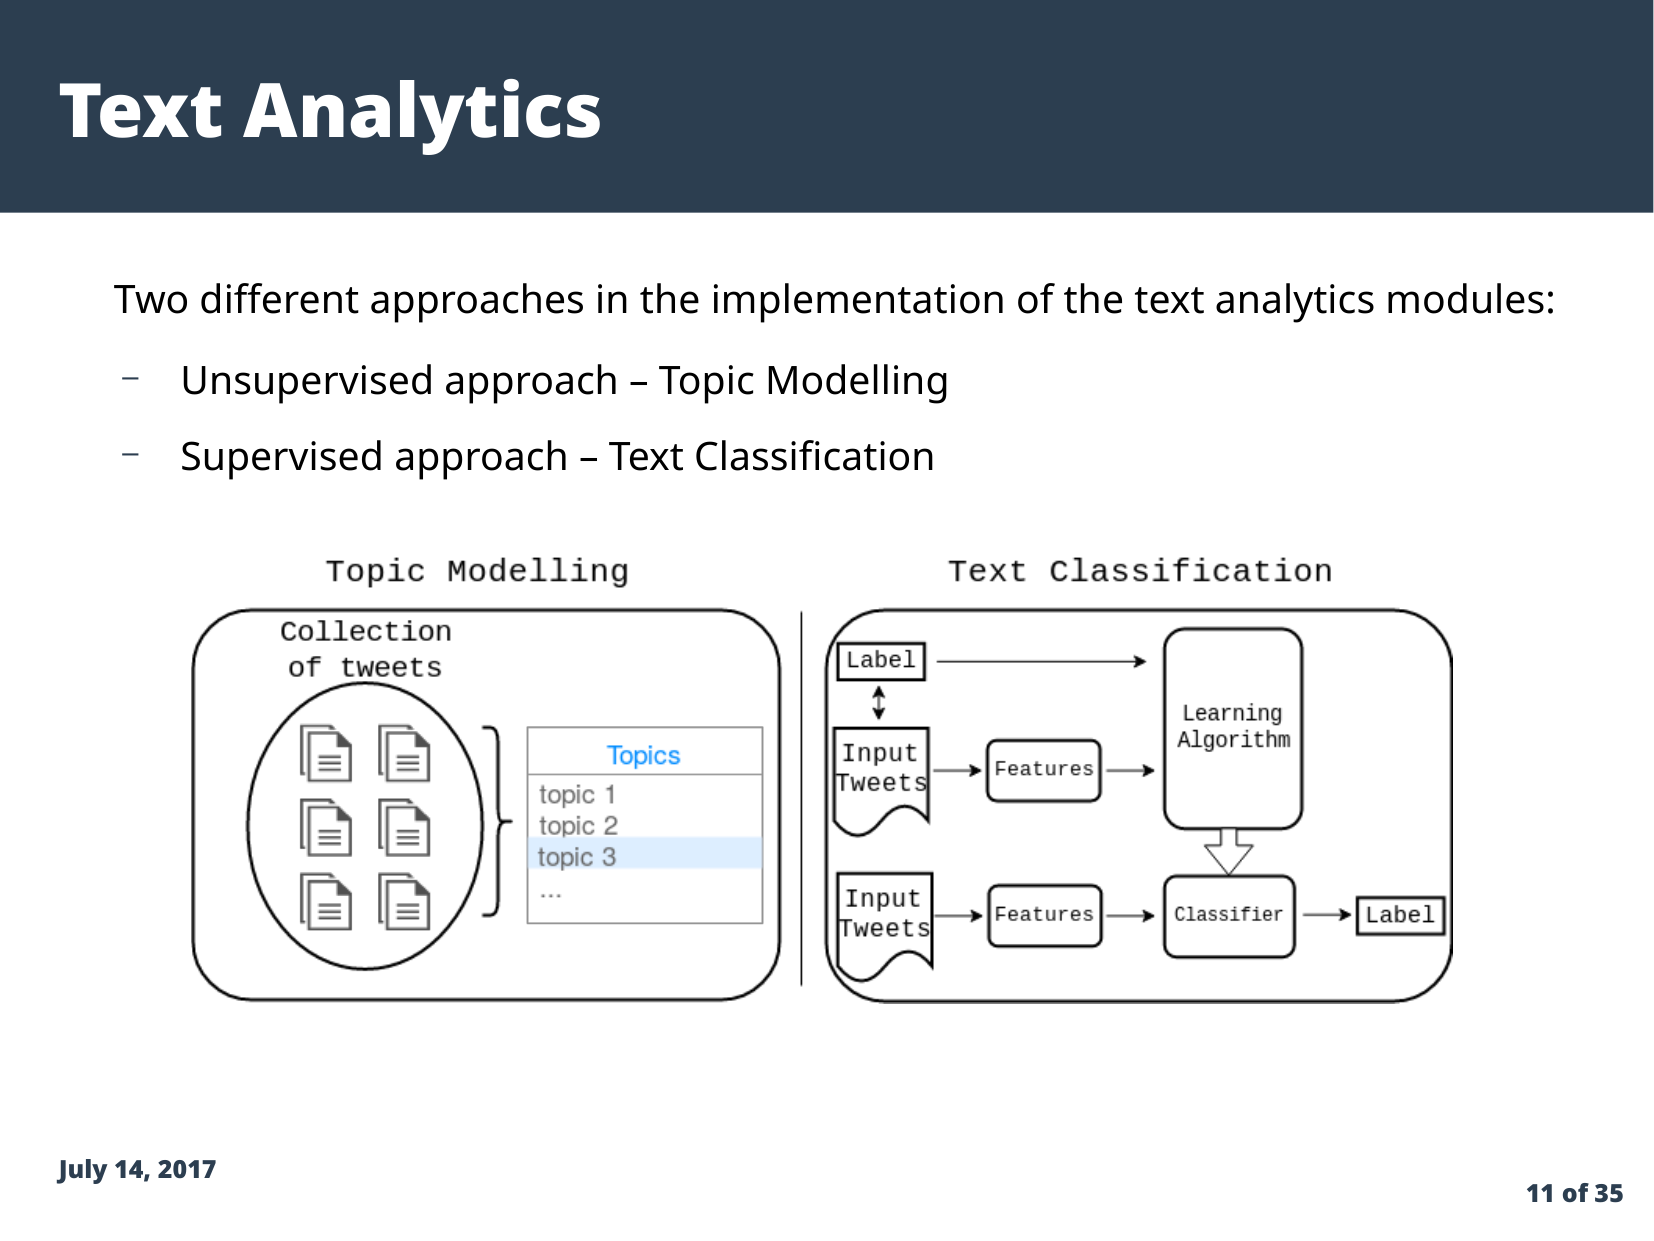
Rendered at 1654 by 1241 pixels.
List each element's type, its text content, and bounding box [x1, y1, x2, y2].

title Text Analytics [59, 29, 1595, 187]
list Two different approaches in the implementation of the text analytics modules: Unsupervised approach – Topic Modelling Supervised approach – Text Classification [47, 271, 1571, 497]
picture [191, 547, 1453, 1004]
